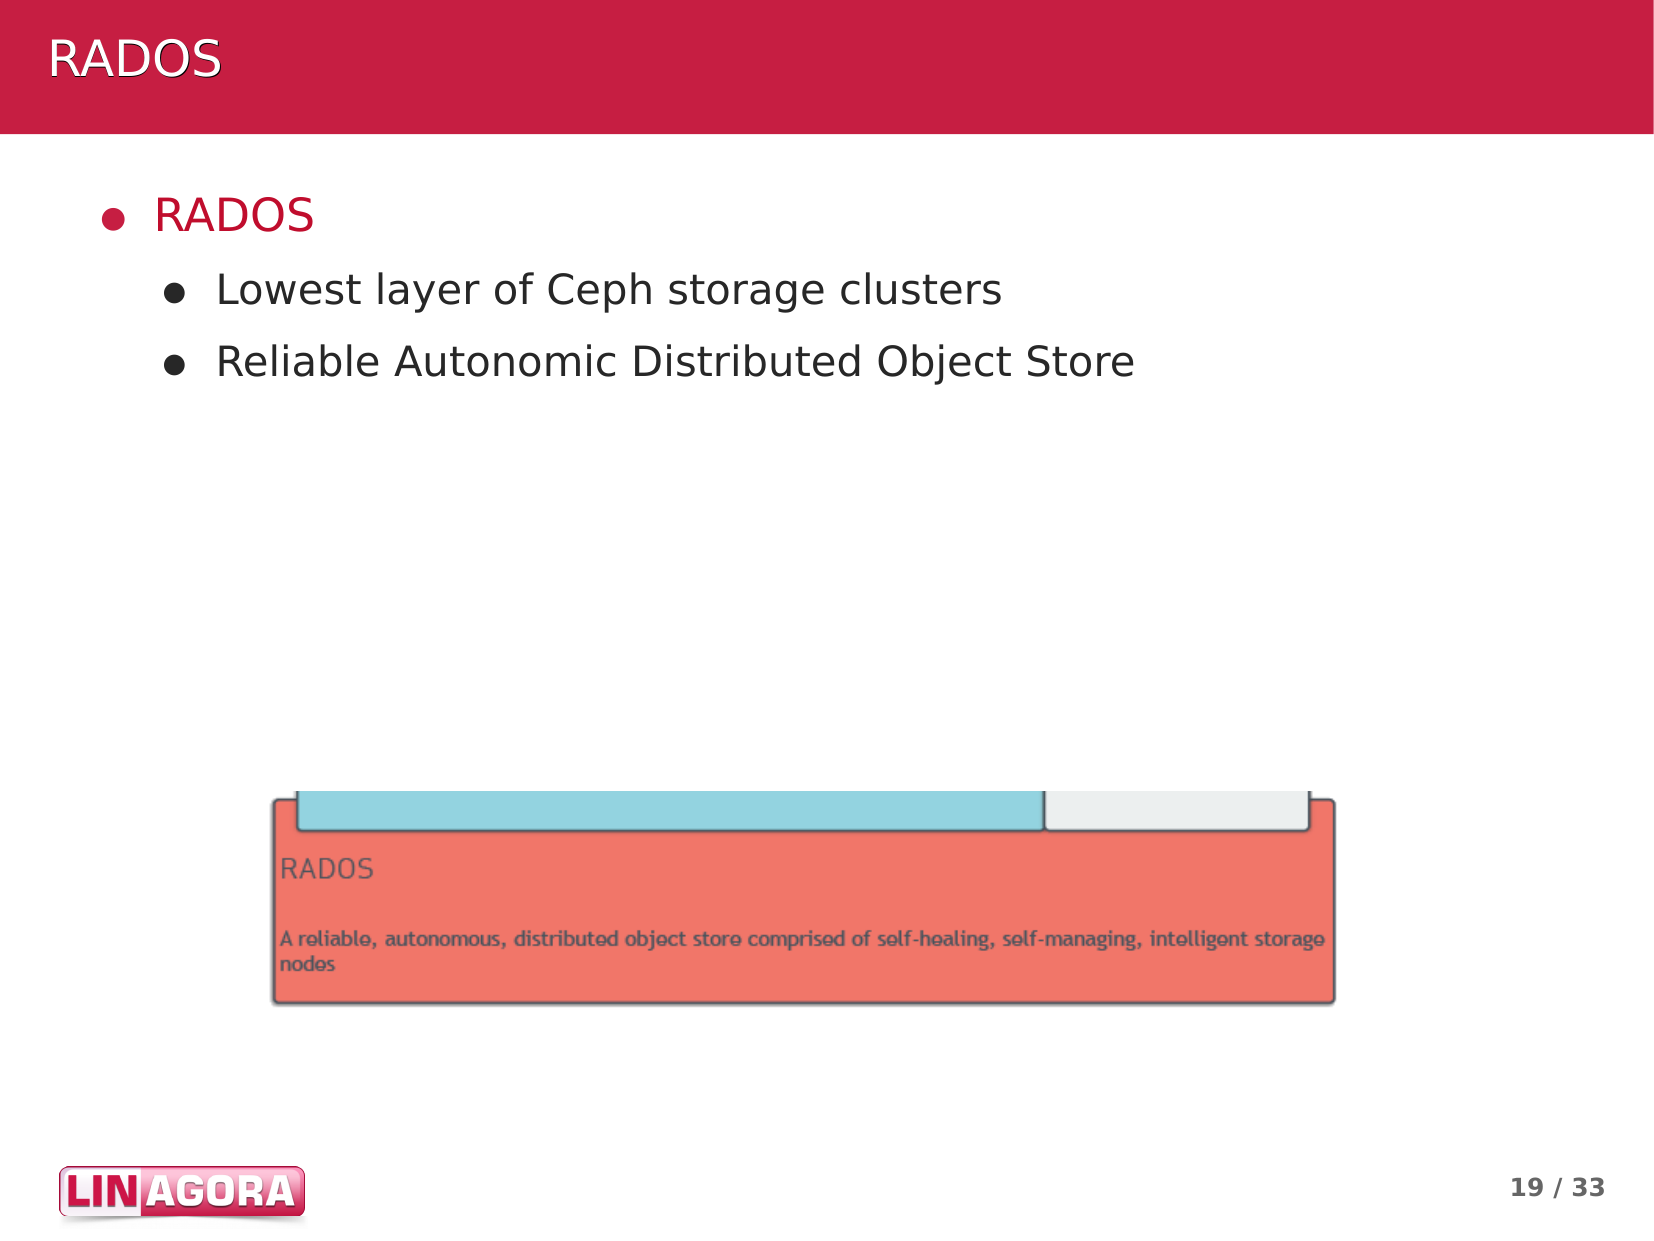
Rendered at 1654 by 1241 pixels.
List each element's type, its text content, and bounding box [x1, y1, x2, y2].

picture [59, 1166, 308, 1229]
title RADOS [47, 0, 1624, 119]
picture [259, 791, 1352, 1012]
list RADOS Lowest layer of Ceph storage clusters Reliable Autonomic Distributed Object Store [82, 188, 1571, 1111]
